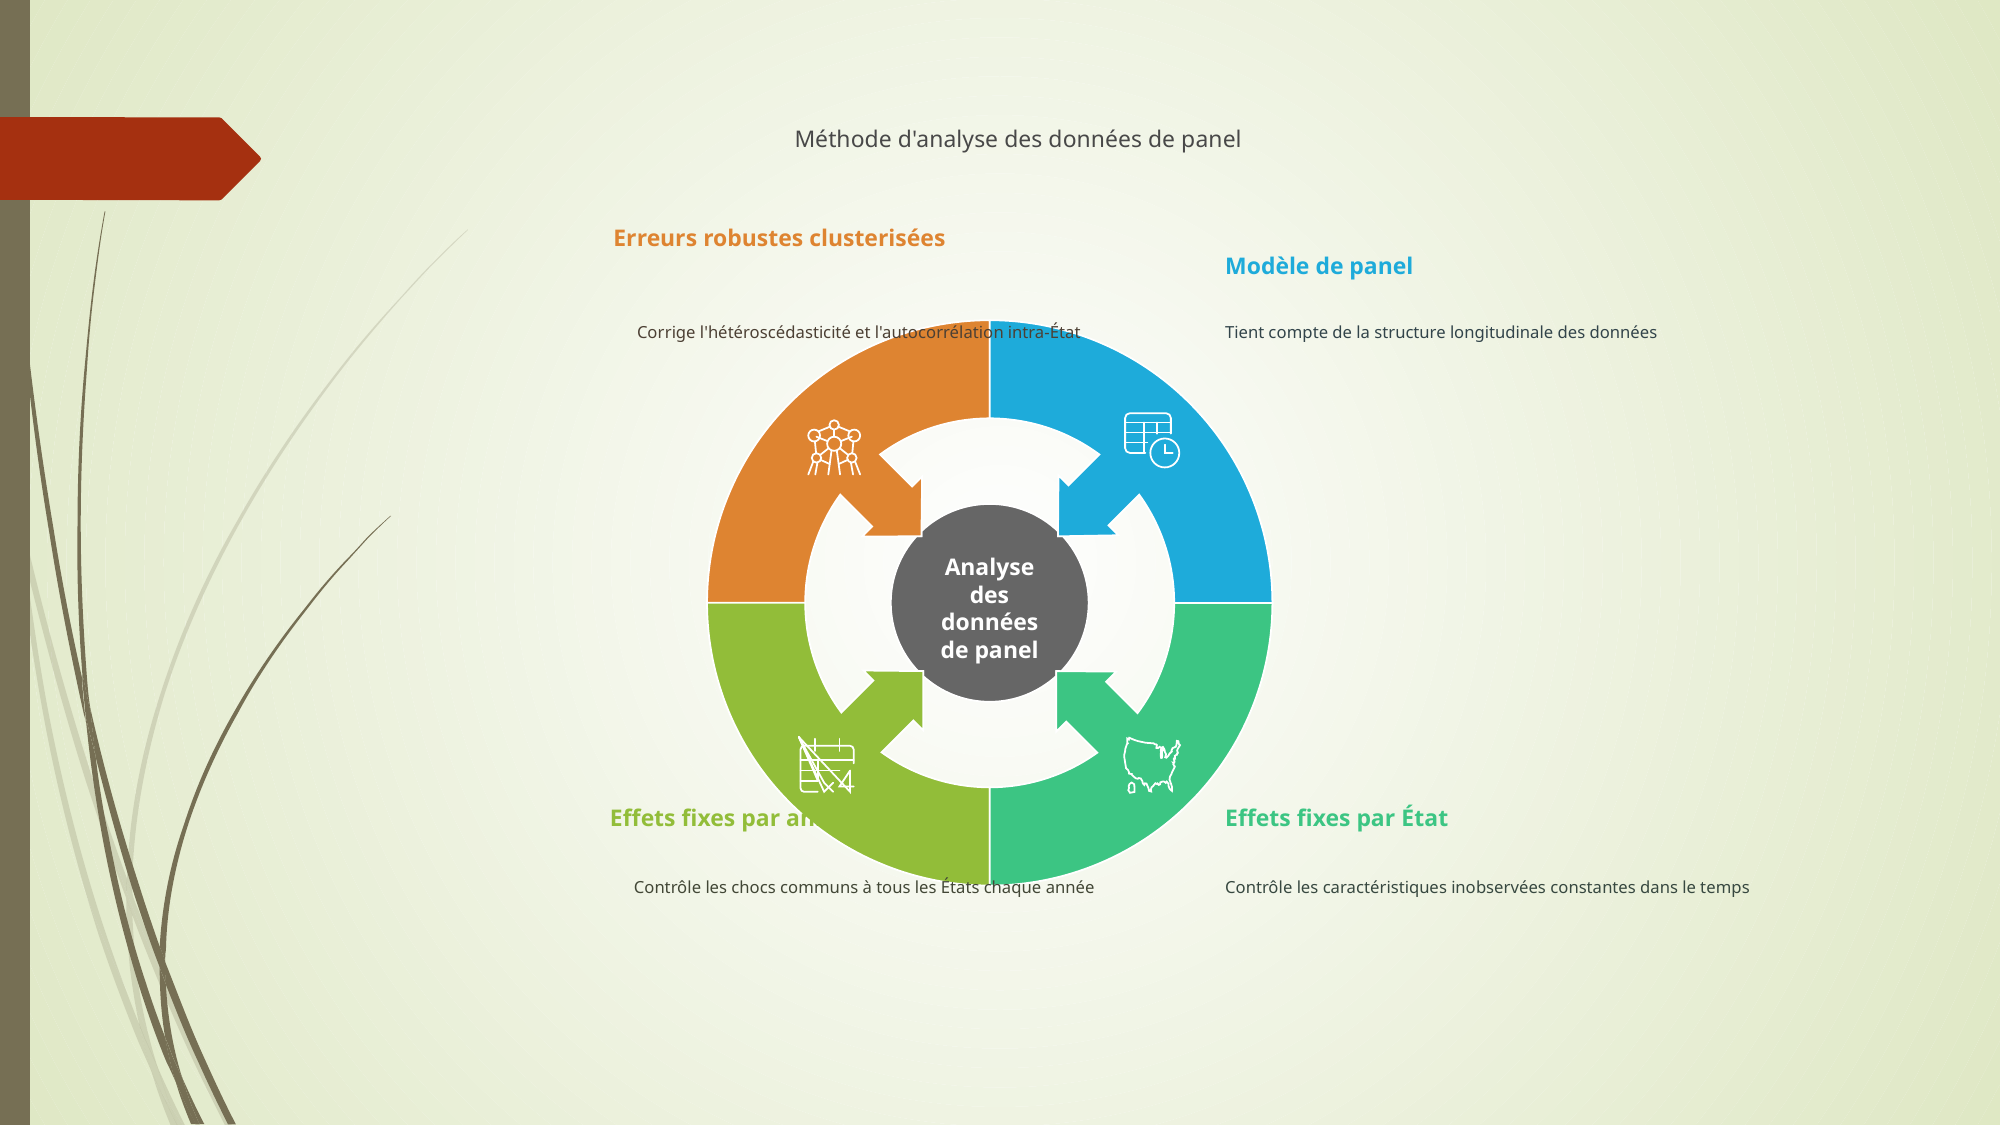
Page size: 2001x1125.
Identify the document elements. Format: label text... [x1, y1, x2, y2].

text_box Tient compte de la structure longitudinale des données [1225, 321, 1365, 403]
text_box [708, 322, 988, 601]
text_box Contrôle les caractéristiques inobservées constantes dans le temps [1225, 876, 1367, 978]
text_box Contrôle les chocs communs à tous les États chaque année [633, 876, 786, 938]
text_box [991, 322, 1271, 602]
text_box Erreurs robustes clusterisées [613, 223, 741, 307]
text_box Modèle de panel [1225, 251, 1335, 308]
text_box [892, 505, 1087, 700]
text_box Effets fixes par année [609, 803, 768, 859]
text_box Analyse des données de panel [939, 552, 1041, 664]
text_box Effets fixes par État [1225, 803, 1383, 859]
text_box Méthode d'analyse des données de panel [806, 124, 1231, 153]
text_box [991, 604, 1271, 884]
text_box [708, 604, 988, 884]
text_box Corrige l'hétéroscédasticité et l'autocorrélation intra-État [636, 321, 784, 403]
